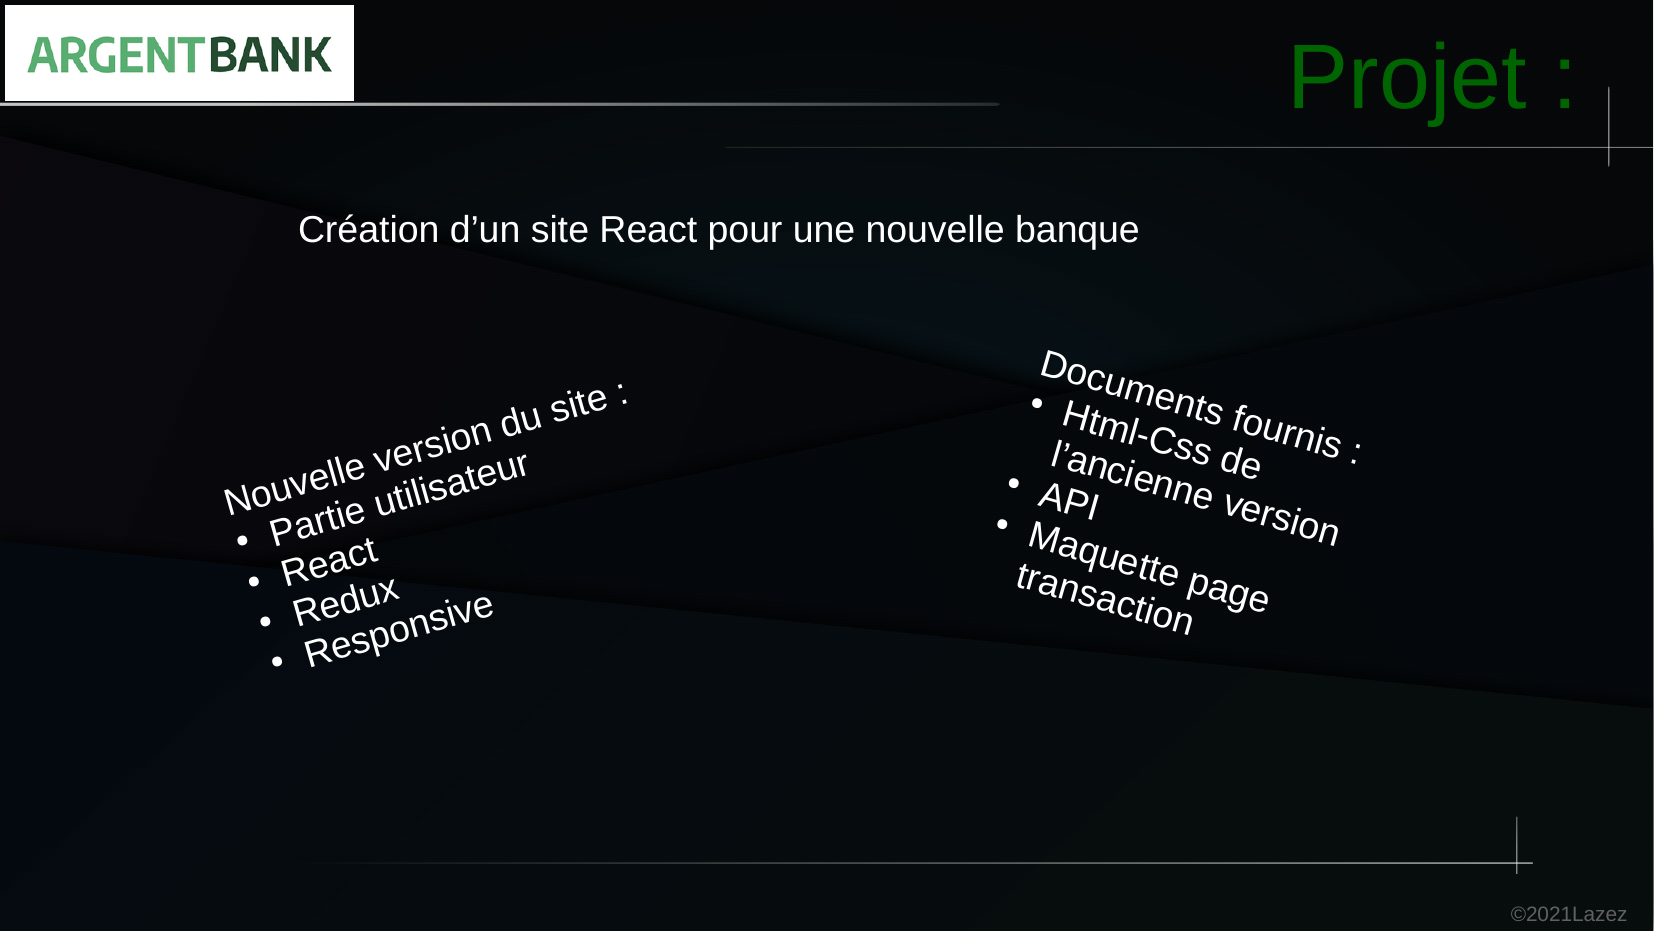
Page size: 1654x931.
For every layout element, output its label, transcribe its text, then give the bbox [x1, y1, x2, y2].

text_box Création d’un site React pour une nouvelle banque [283, 200, 1217, 260]
text_box ©2021Lazez [1496, 895, 1654, 931]
text_box Nouvelle version du site : Partie utilisateur React Redux Responsive [202, 322, 815, 697]
picture [0, 0, 1654, 931]
title Projet : [1287, 23, 1607, 130]
text_box Documents fournis : Html-Css de l’ancienne version API Maquette page transaction [962, 330, 1434, 702]
